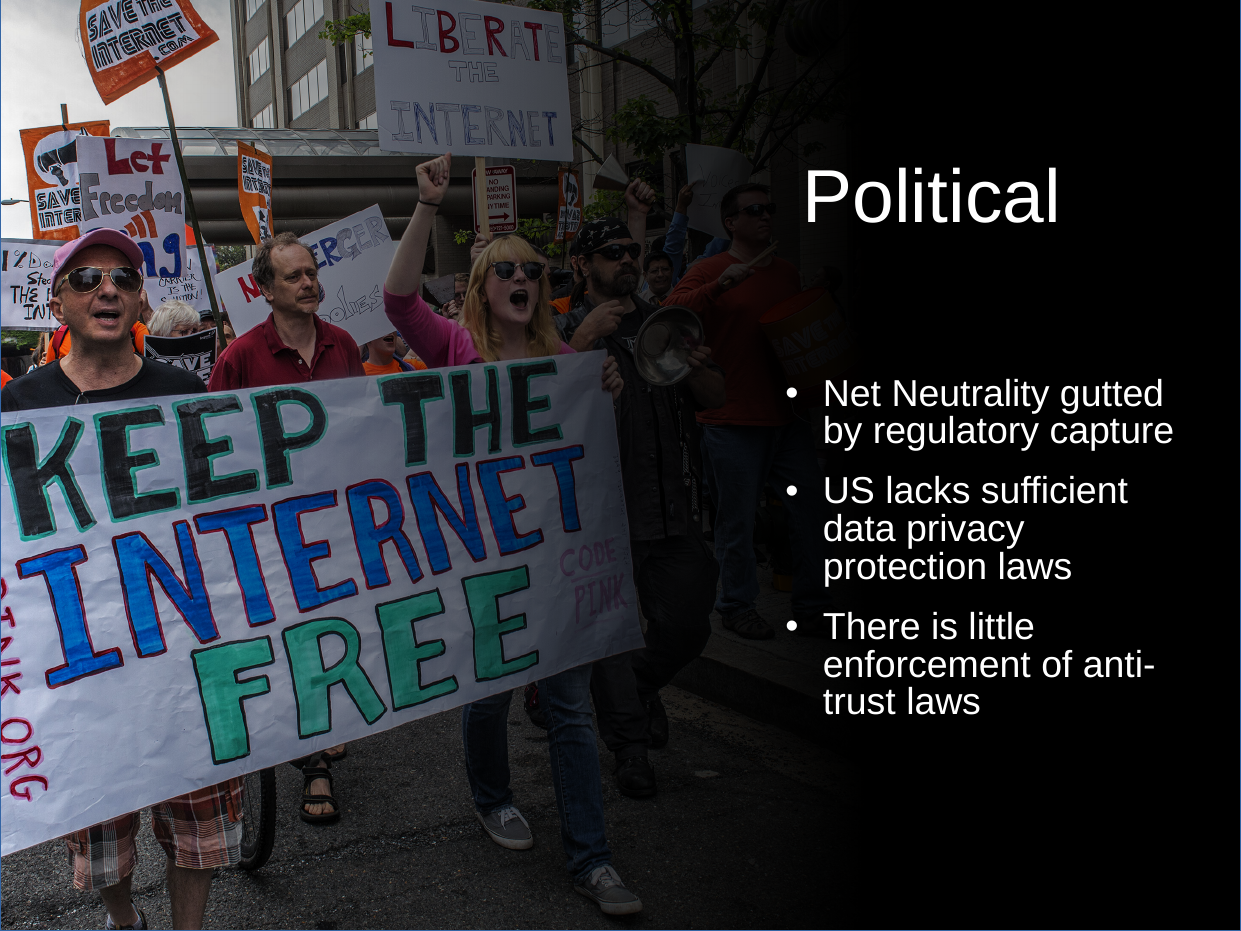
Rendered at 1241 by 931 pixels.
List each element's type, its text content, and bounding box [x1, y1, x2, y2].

text_box Net Neutrality gutted by regulatory capture US lacks sufficient data privacy protection laws There is little enforcement of anti-trust laws [754, 368, 1204, 804]
text_box Political [787, 139, 1204, 245]
text_box [0, 0, 1241, 931]
